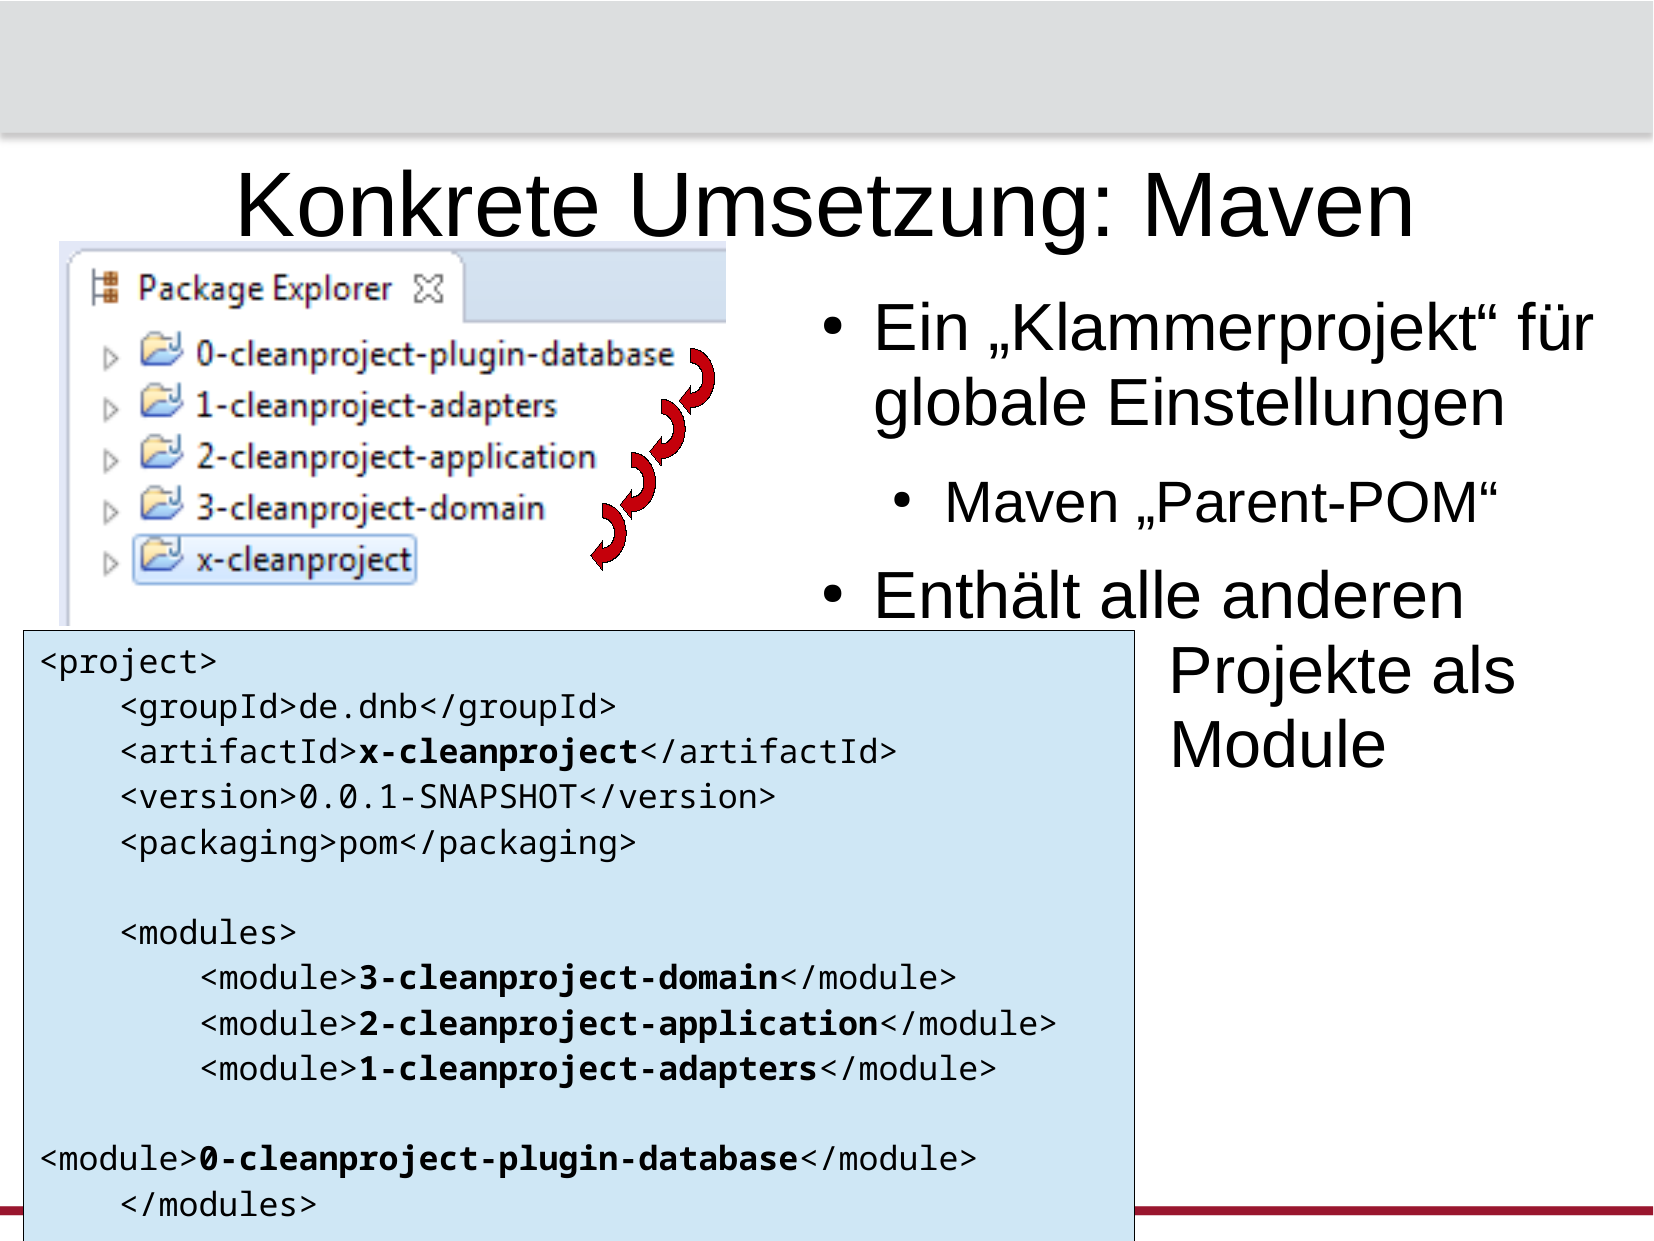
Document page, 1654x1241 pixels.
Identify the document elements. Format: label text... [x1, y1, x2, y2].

picture [0, 1, 1654, 1237]
text_box <project> <groupId>de.dnb</groupId> <artifactId>x-cleanproject</artifactId> <version>0.0.1-SNAPSHOT</version> <packaging>pom</packaging> <modules> <module>3-cleanproject-domain</module> <module>2-cleanproject-application</module> <module>1-cleanproject-adapters</module> <module>0-cleanproject-plugin-database</module> </modules> [...] </project> [23, 630, 1134, 1229]
text_box [620, 452, 656, 520]
text_box [649, 399, 686, 466]
list Ein „Klammerprojekt“ für globale Einstellungen Maven „Parent-POM“ Enthält alle anderen Projekte als Module [803, 290, 1642, 1010]
text_box [590, 503, 627, 571]
text_box [679, 348, 715, 415]
title Konkrete Umsetzung: Maven [82, 147, 1571, 257]
